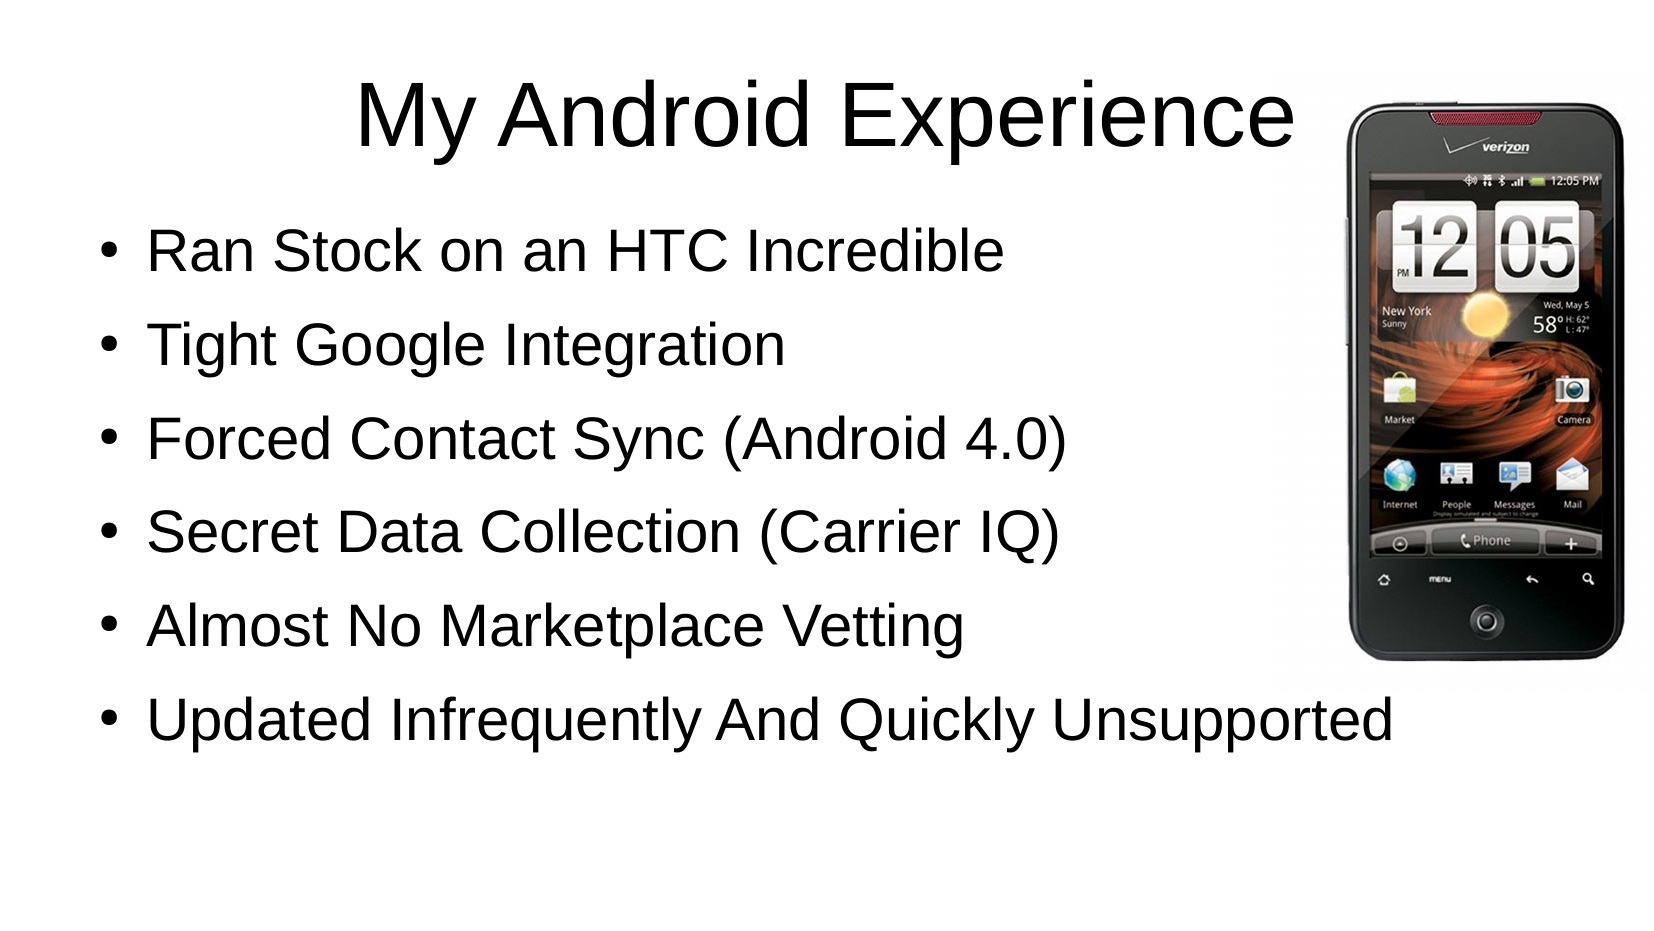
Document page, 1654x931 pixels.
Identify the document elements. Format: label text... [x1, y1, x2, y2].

picture [1268, 72, 1654, 694]
list Ran Stock on an HTC Incredible Tight Google Integration Forced Contact Sync (Android 4.0) Secret Data Collection (Carrier IQ) Almost No Marketplace Vetting Updated Infrequently And Quickly Unsupported [82, 217, 1571, 758]
title My Android Experience [82, 37, 1571, 193]
